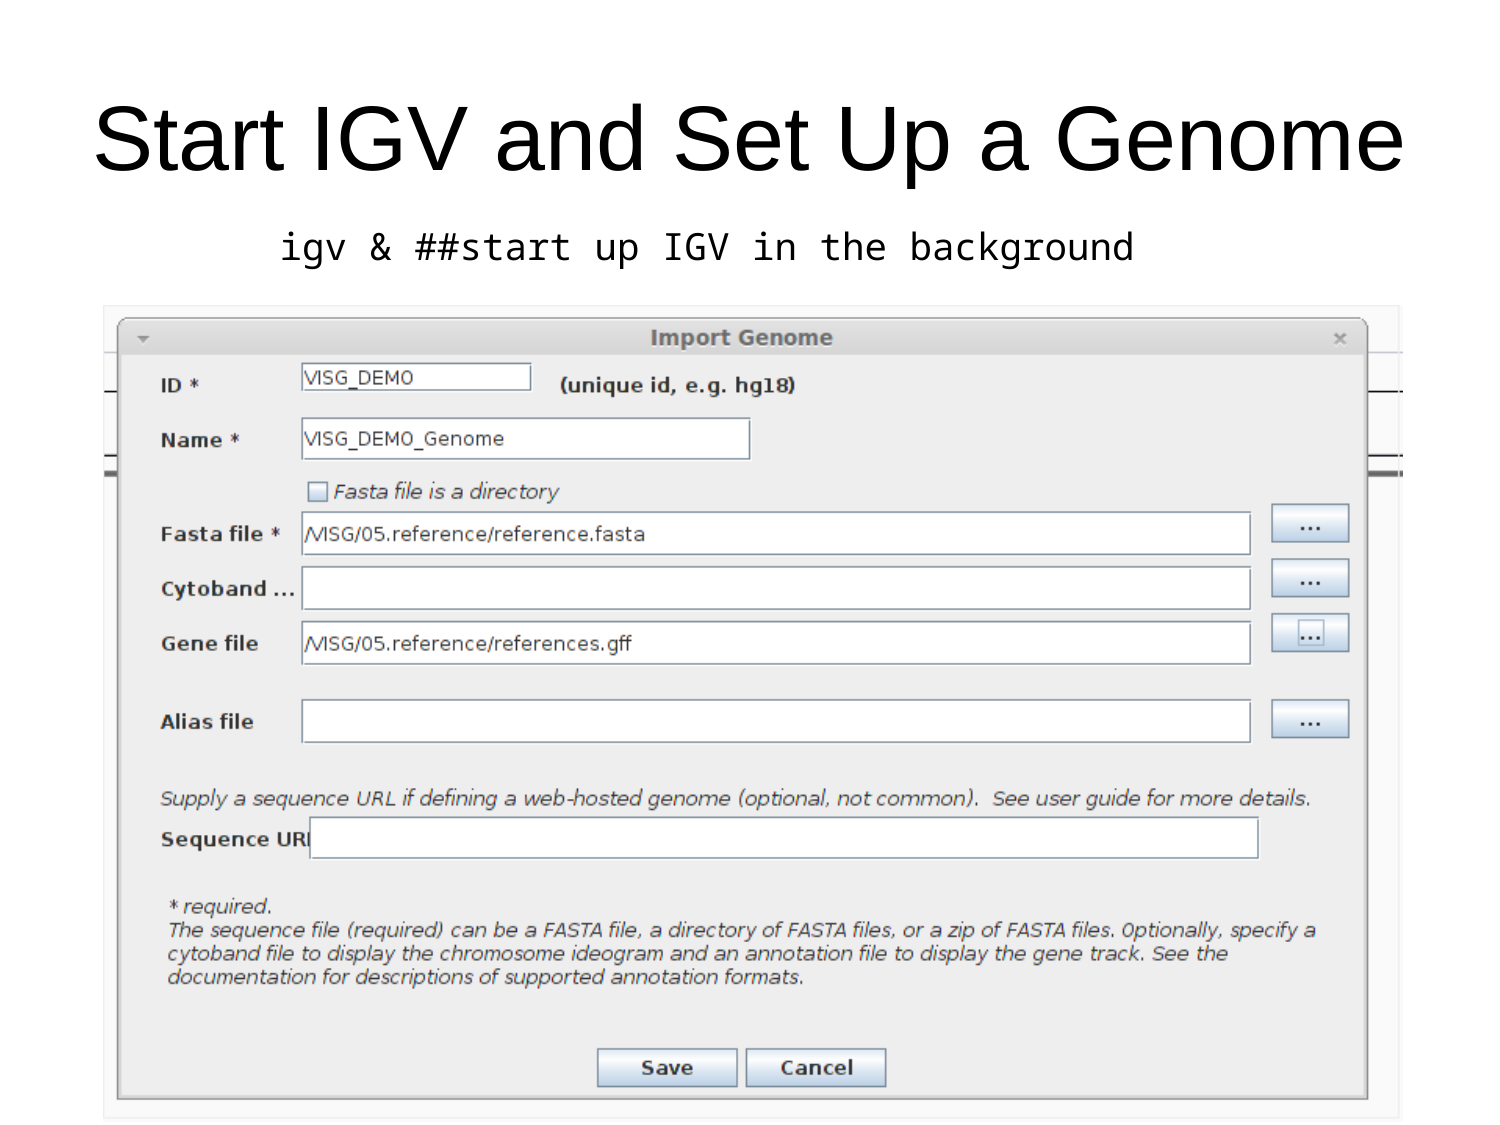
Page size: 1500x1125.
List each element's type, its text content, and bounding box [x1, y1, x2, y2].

picture [103, 305, 1403, 1122]
title Start IGV and Set Up a Genome [75, 44, 1425, 233]
text_box igv & ##start up IGV in the background [264, 213, 1181, 272]
